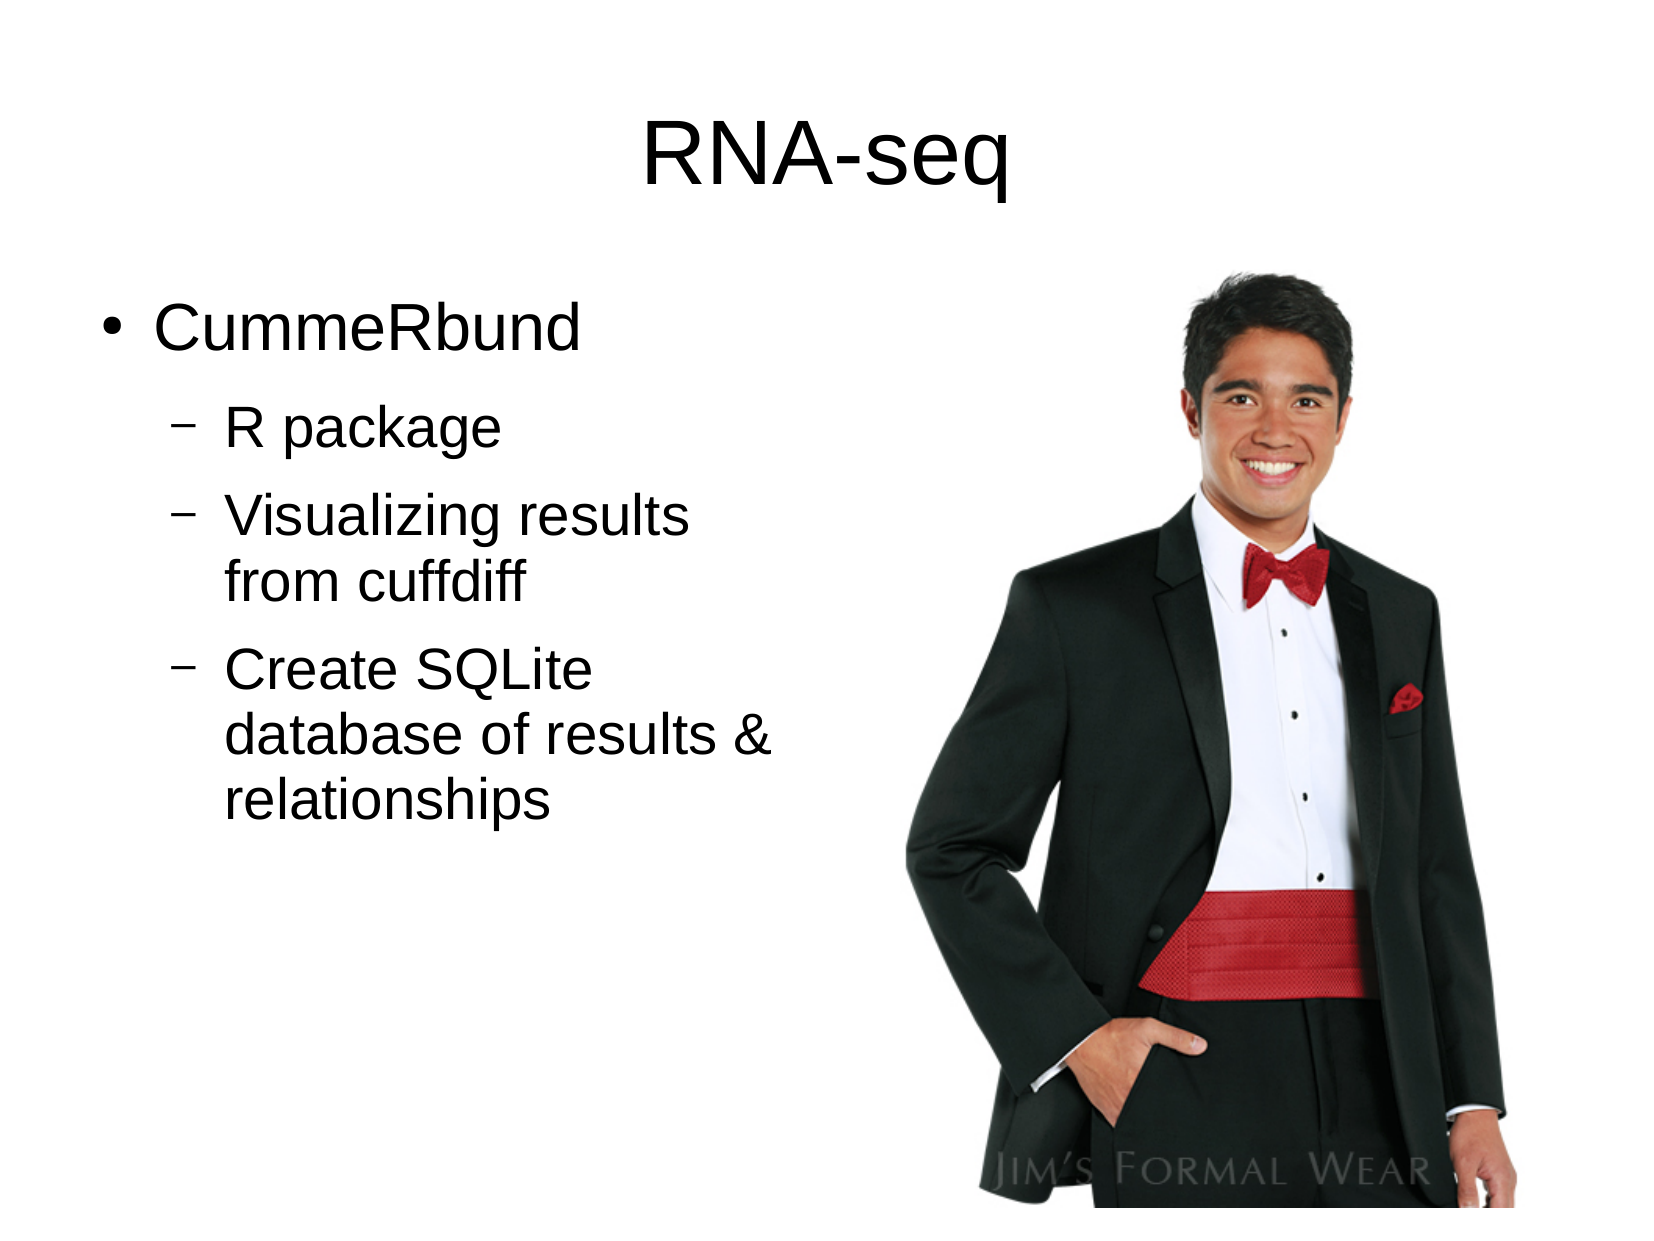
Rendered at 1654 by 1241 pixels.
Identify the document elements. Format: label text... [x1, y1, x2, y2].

list CummeRbund R package Visualizing results from cuffdiff Create SQLite database of results & relationships [82, 290, 793, 1010]
title RNA-seq [82, 49, 1571, 257]
picture [900, 269, 1525, 1208]
